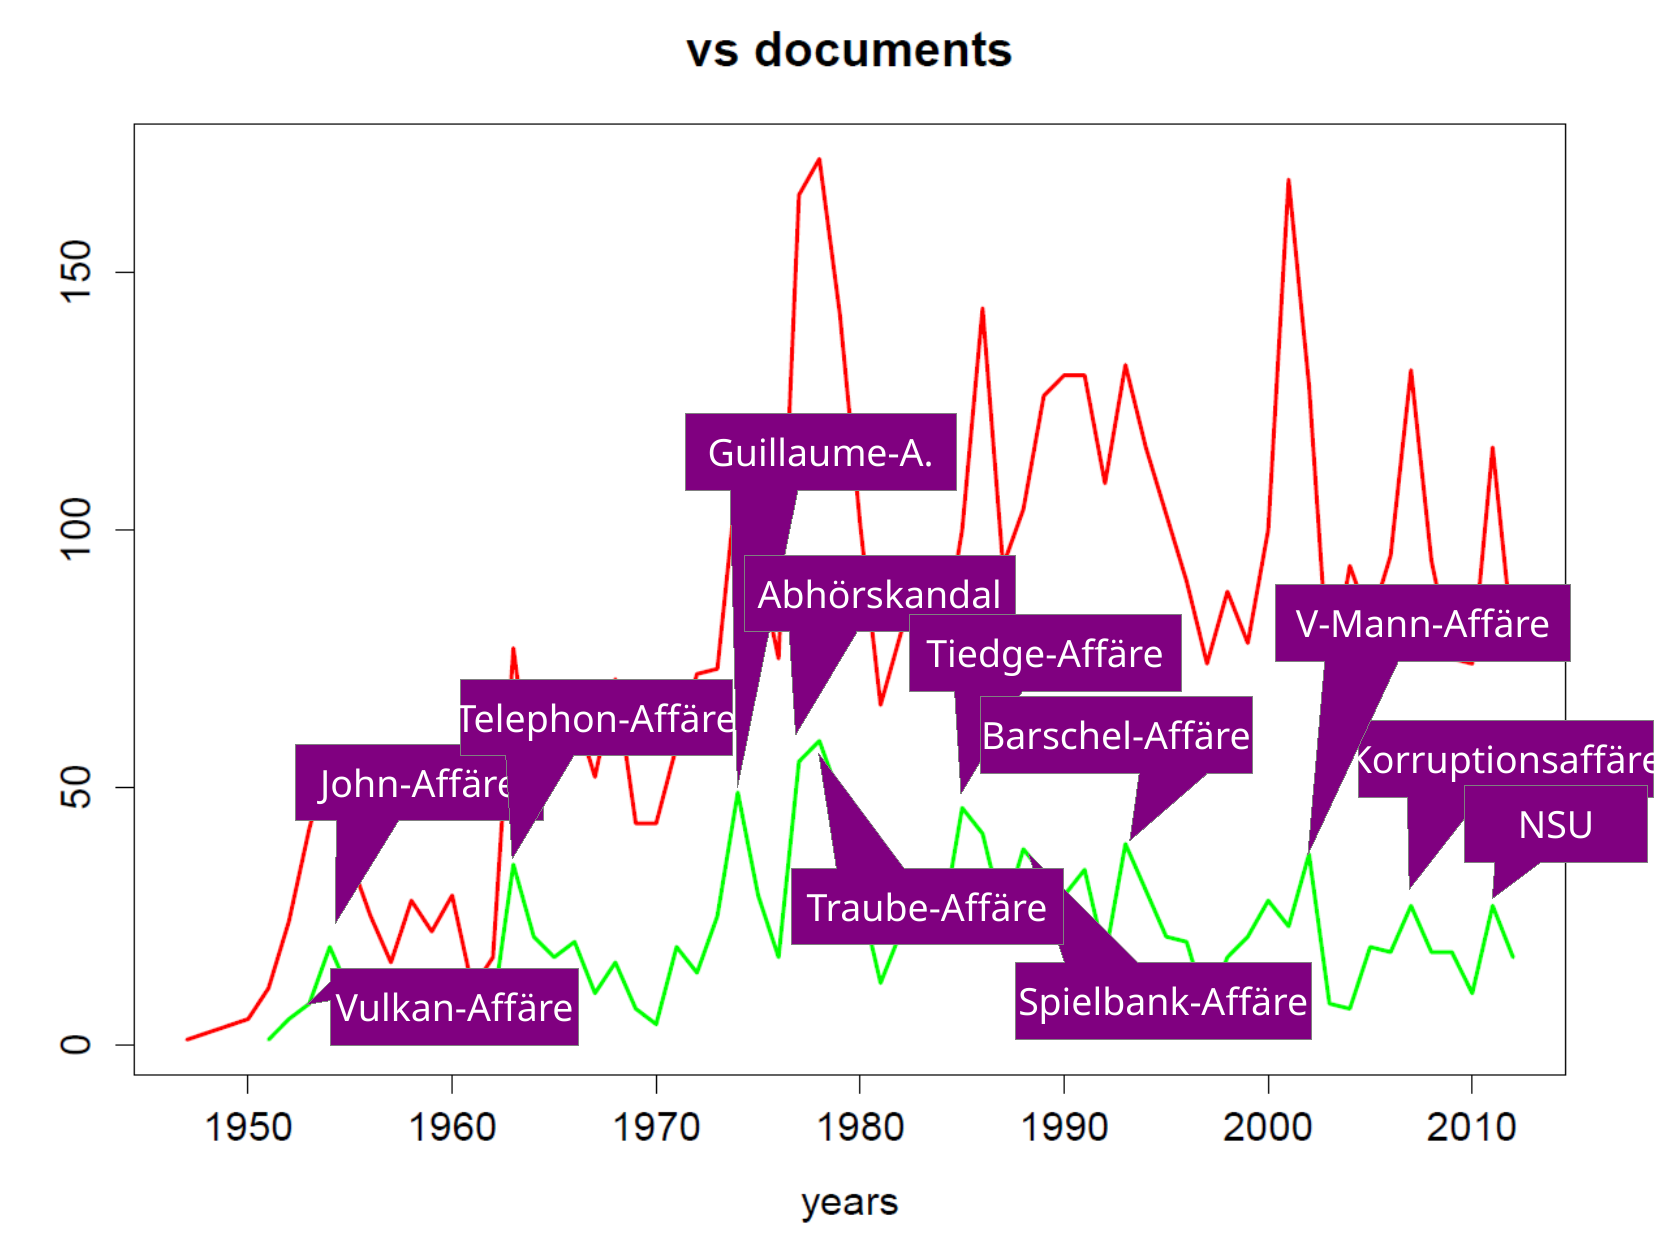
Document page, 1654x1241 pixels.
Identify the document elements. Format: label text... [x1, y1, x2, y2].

text_box V-Mann-Affäre [1275, 584, 1571, 855]
text_box Telephon-Affäre [460, 679, 733, 859]
text_box NSU [1464, 785, 1648, 899]
text_box Vulkan-Affäre [306, 968, 579, 1046]
text_box Korruptionsaffäre [1358, 720, 1654, 890]
text_box Tiedge-Affäre [909, 614, 1182, 794]
picture [27, 0, 1625, 1241]
text_box John-Affäre [295, 744, 509, 924]
text_box Traube-Affäre [791, 753, 1064, 945]
text_box Guillaume-A. [685, 413, 957, 788]
text_box Abhörskandal [744, 555, 1016, 735]
text_box Spielbank-Affäre [1015, 888, 1312, 1040]
text_box Barschel-Affäre [980, 696, 1253, 841]
